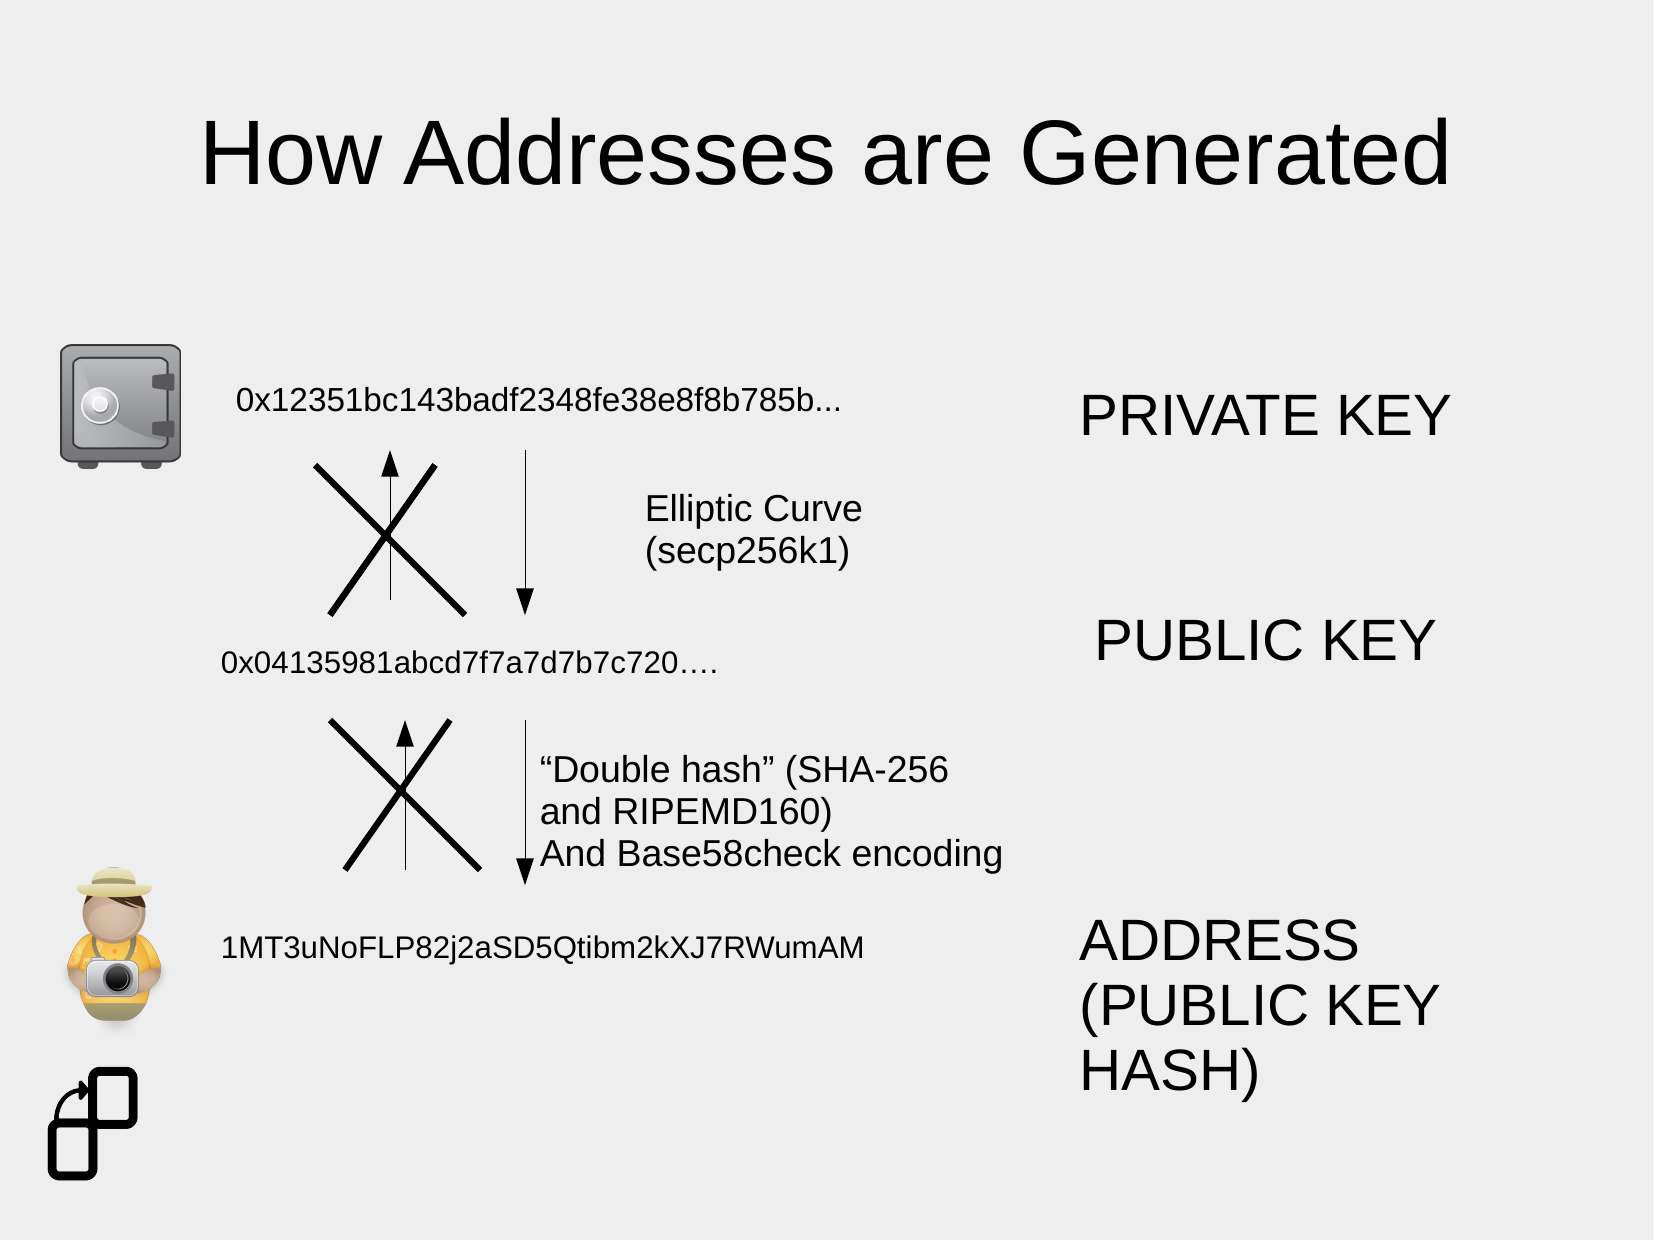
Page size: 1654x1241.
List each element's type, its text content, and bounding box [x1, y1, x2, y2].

text_box “Double hash” (SHA-256 and RIPEMD160) And Base58check encoding [525, 741, 1021, 901]
text_box Elliptic Curve (secp256k1) [630, 480, 1081, 579]
list 0x04135981abcd7f7a7d7b7c720…. [150, 645, 931, 735]
text_box PRIVATE KEY [1065, 375, 1516, 455]
text_box PUBLIC KEY [1080, 600, 1531, 680]
picture [30, 1062, 153, 1186]
list 0x12351bc143badf2348fe38e8f8b785b... [165, 315, 901, 481]
text_box ADDRESS (PUBLIC KEY HASH) [1065, 900, 1516, 1110]
list 1MT3uNoFLP82j2aSD5Qtibm2kXJ7RWumAM [181, 930, 931, 1021]
picture [60, 344, 181, 469]
title How Addresses are Generated [82, 49, 1571, 257]
picture [49, 854, 181, 1037]
